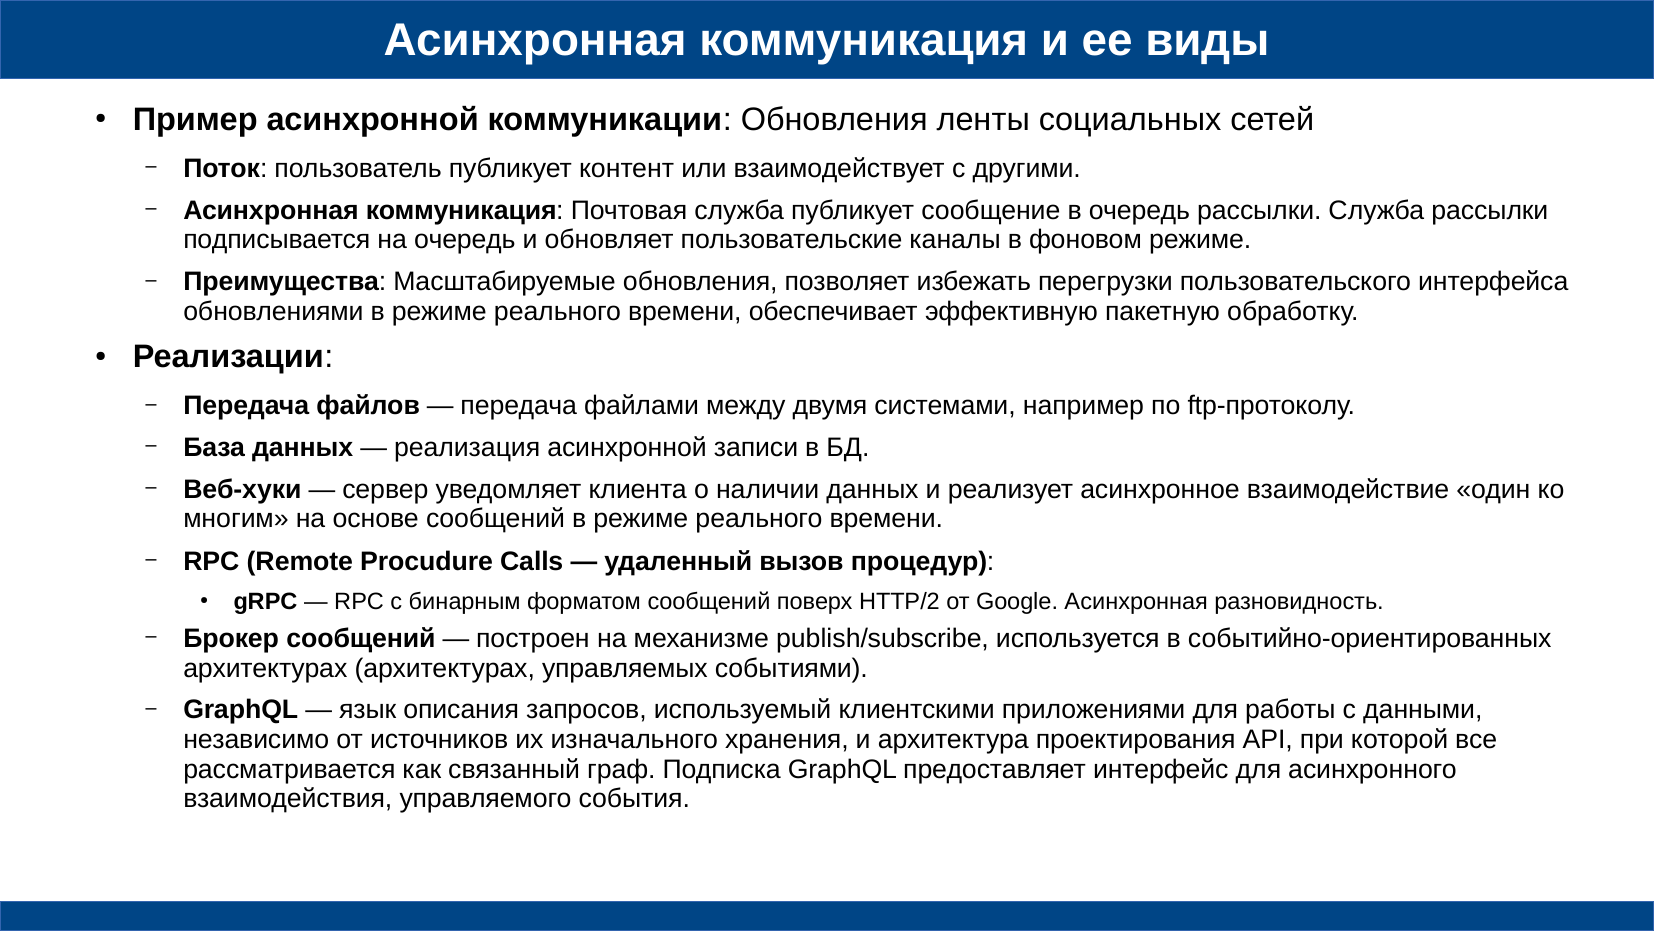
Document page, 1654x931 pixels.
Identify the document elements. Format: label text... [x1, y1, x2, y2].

list Пример асинхронной коммуникации: Обновления ленты социальных сетей Поток: пользователь публикует контент или взаимодействует с другими. Асинхронная коммуникация: Почтовая служба публикует сообщение в очередь рассылки. Служба рассылки подписывается на очередь и обновляет пользовательские каналы в фоновом режиме. Преимущества: Масштабируемые обновления, позволяет избежать перегрузки пользовательского интерфейса обновлениями в режиме реального времени, обеспечивает эффективную пакетную обработку. Реализации: Передача файлов — передача файлами между двумя системами, например по ftp-протоколу. База данных — реализация асинхронной записи в БД. Веб-хуки — сервер уведомляет клиента о наличии данных и реализует асинхронное взаимодействие «один ко многим» на основе сообщений в режиме реального времени. RPC (Remote Procudure Calls — удаленный вызов процедур): gRPC — RPC с бинарным форматом сообщений поверх HTTP/2 от Google. Асинхронная разновидность. Брокер сообщений — построен на механизме publish/subscribe, используется в событийно-ориентированных архитектурах (архитектурах, управляемых событиями). GraphQL — язык описания запросов, используемый клиентскими приложениями для работы с данными, независимо от источников их изначального хранения, и архитектура проектирования API, при которой все рассматривается как связанный граф. Подписка GraphQL предоставляет интерфейс для асинхронного взаимодействия, управляемого события. [82, 101, 1571, 826]
title Асинхронная коммуникация и ее виды [0, 0, 1654, 79]
